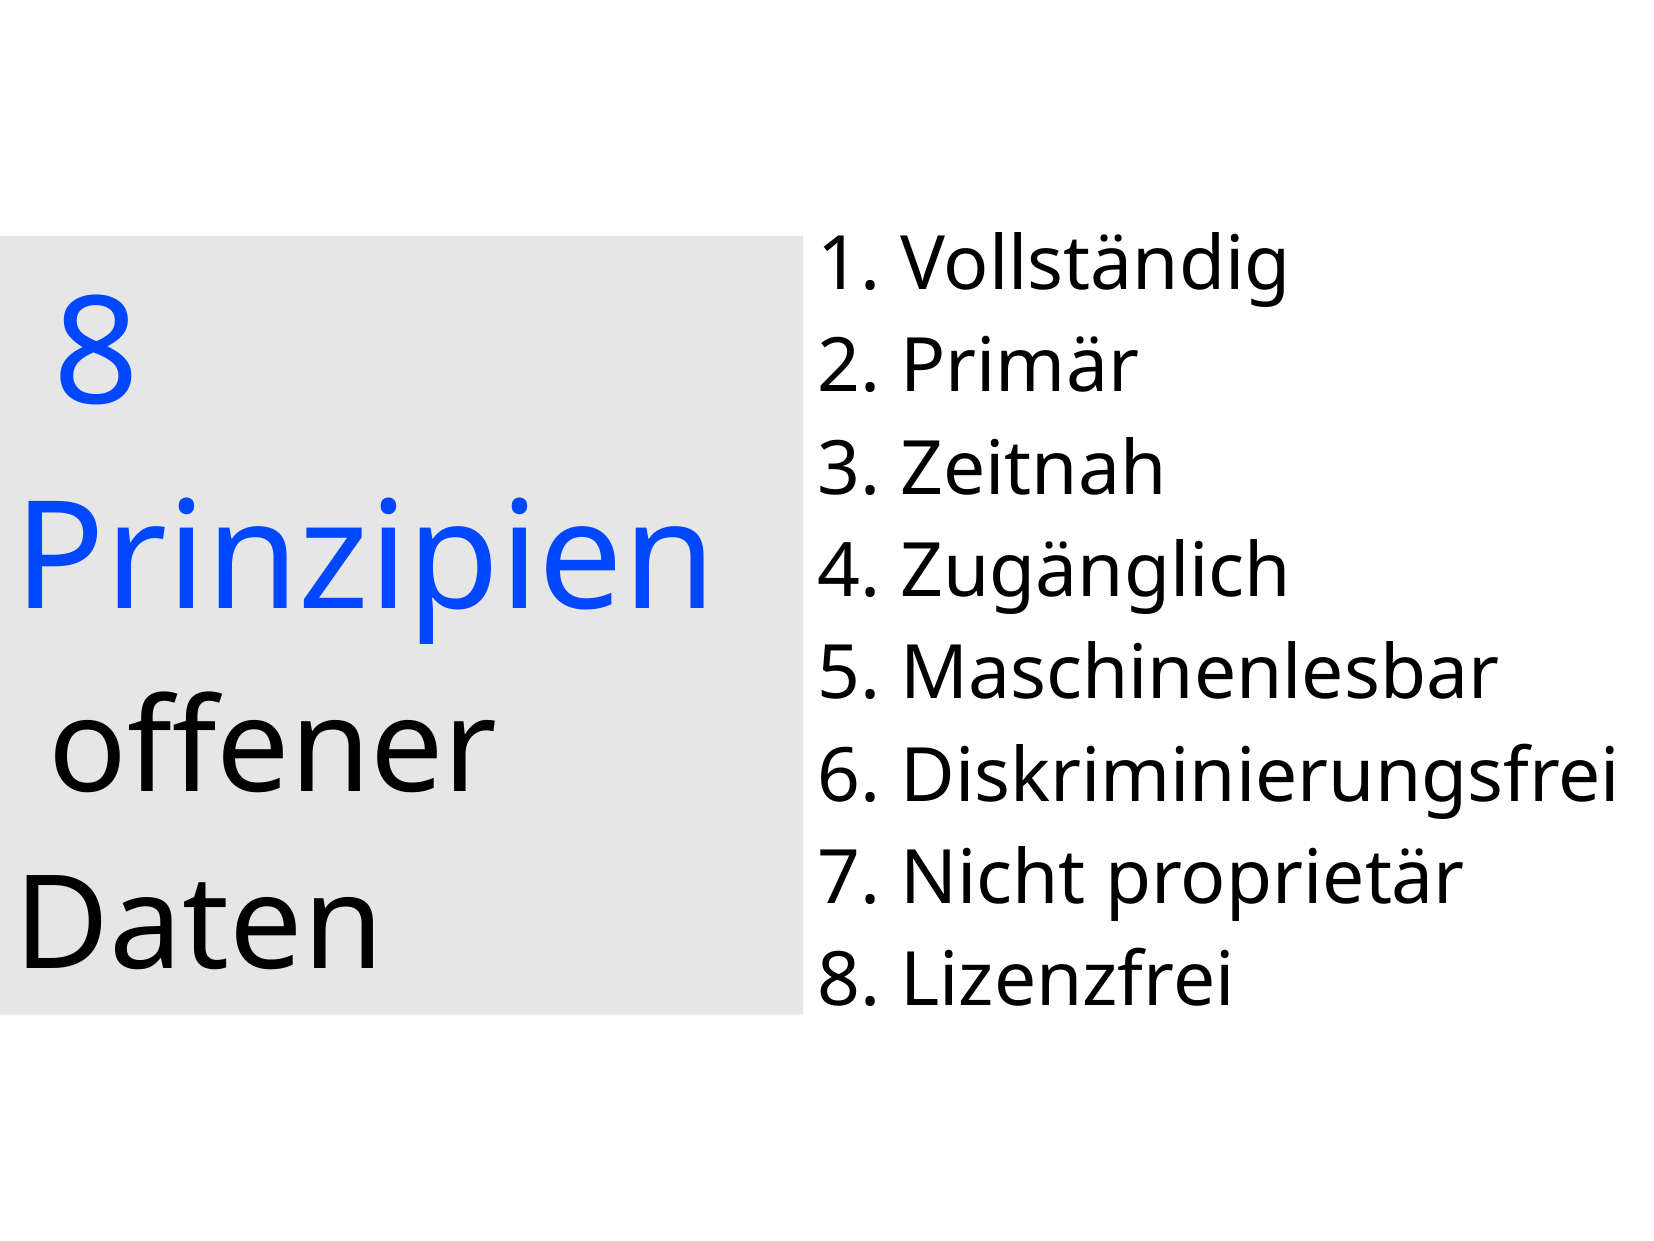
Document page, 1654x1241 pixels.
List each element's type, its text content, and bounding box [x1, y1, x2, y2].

text_box Vollständig Primär Zeitnah Zugänglich Maschinenlesbar Diskriminierungsfrei Nicht proprietär Lizenzfrei [803, 202, 1576, 1063]
text_box 8 Prinzipien offener Daten [0, 236, 804, 618]
